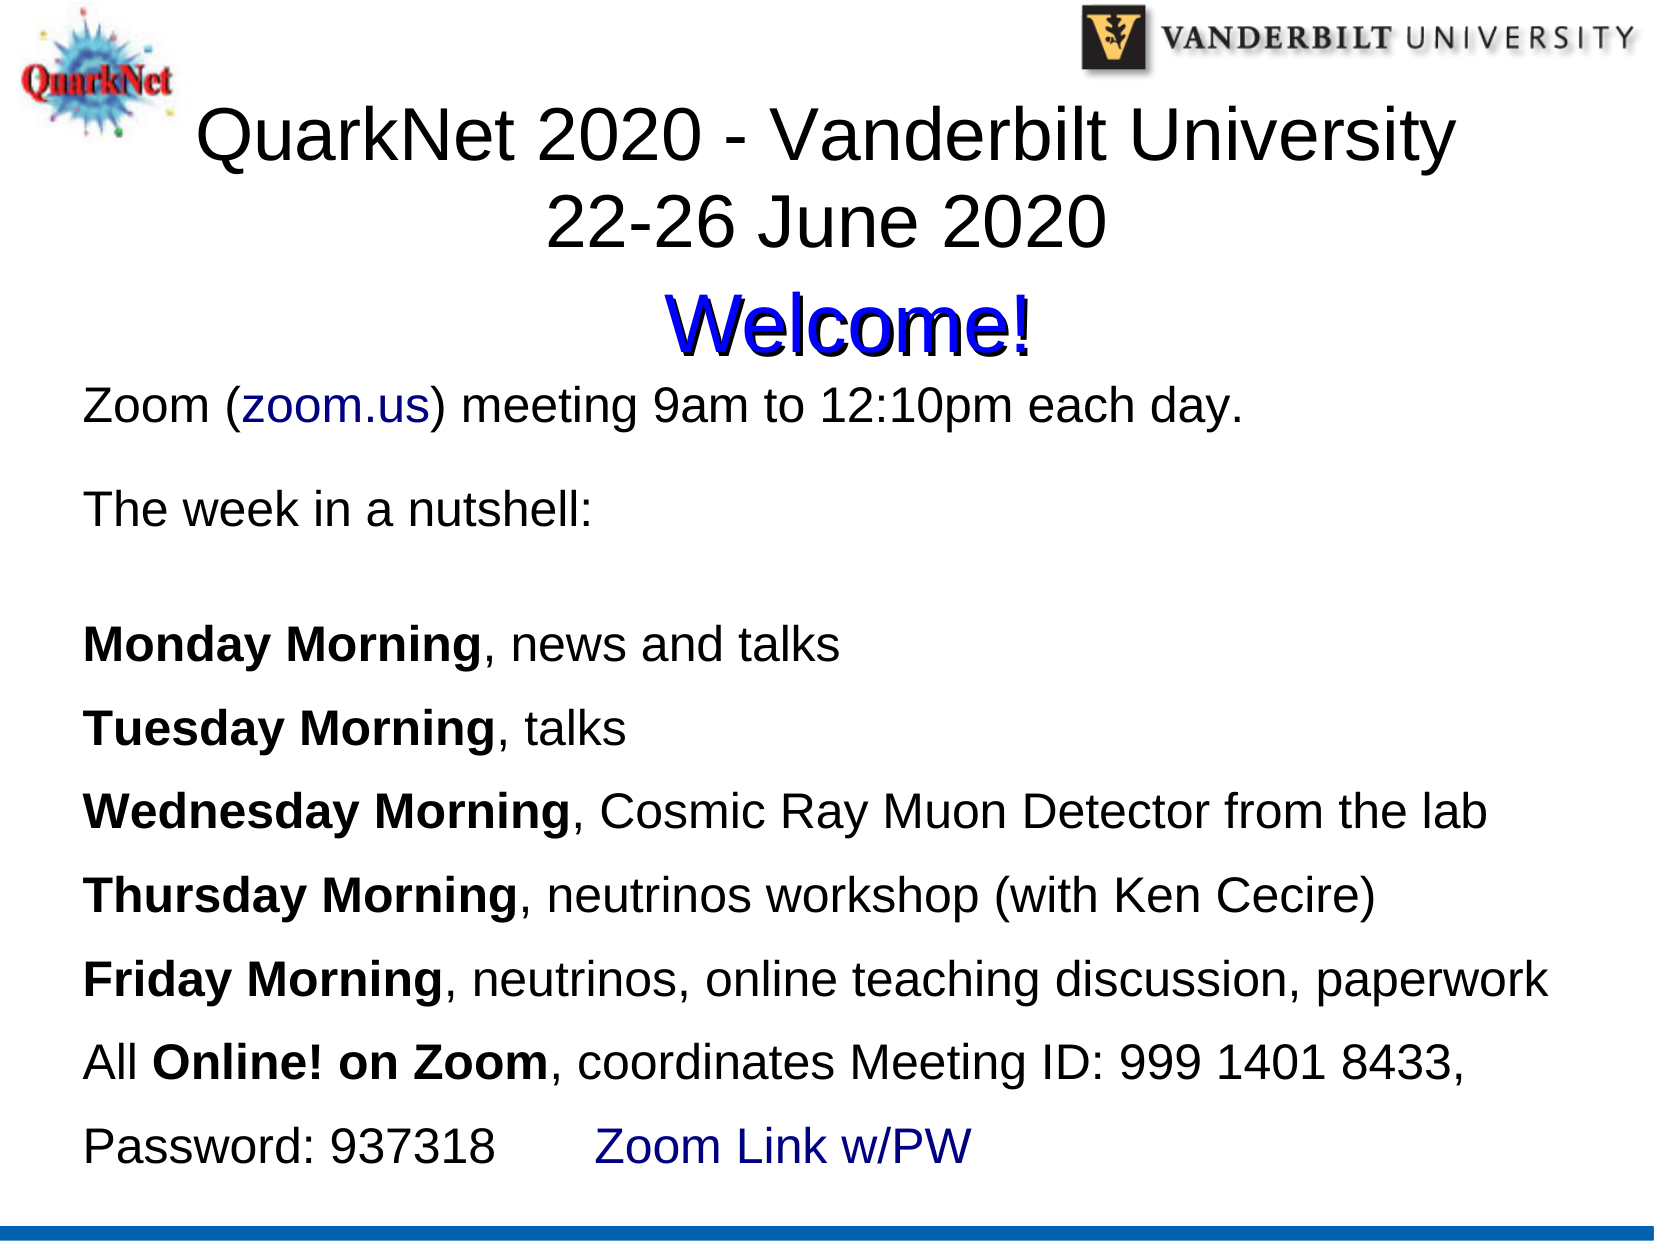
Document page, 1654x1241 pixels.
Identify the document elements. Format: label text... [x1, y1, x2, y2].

title QuarkNet 2020 - Vanderbilt University 22-26 June 2020 [82, 72, 1571, 281]
subtitle Zoom (zoom.us) meeting 9am to 12:10pm each day. The week in a nutshell: Monday Morning, news and talks Tuesday Morning, talks Wednesday Morning, Cosmic Ray Muon Detector from the lab Thursday Morning, neutrinos workshop (with Ken Cecire) Friday Morning, neutrinos, online teaching discussion, paperwork All Online! on Zoom, coordinates Meeting ID: 999 1401 8433, Password: 937318 Zoom Link w/PW [82, 381, 1571, 1226]
picture [4, 1, 188, 152]
text_box Welcome! [649, 270, 1181, 378]
picture [1078, 1, 1649, 85]
